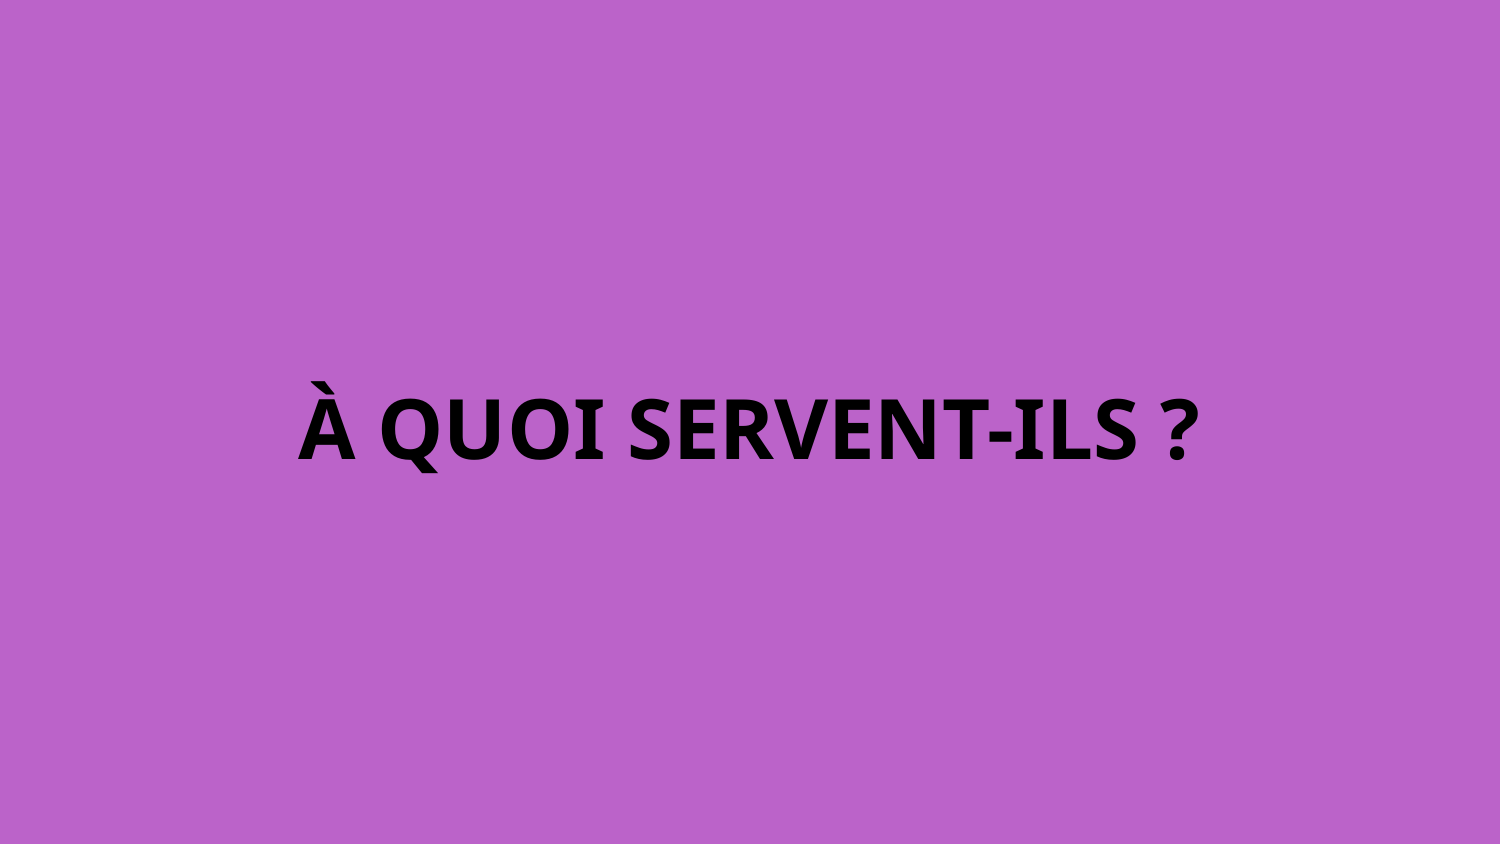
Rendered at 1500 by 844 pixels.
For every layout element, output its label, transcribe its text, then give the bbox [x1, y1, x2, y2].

text_box À QUOI SERVENT-ILS ? [0, 362, 1500, 481]
